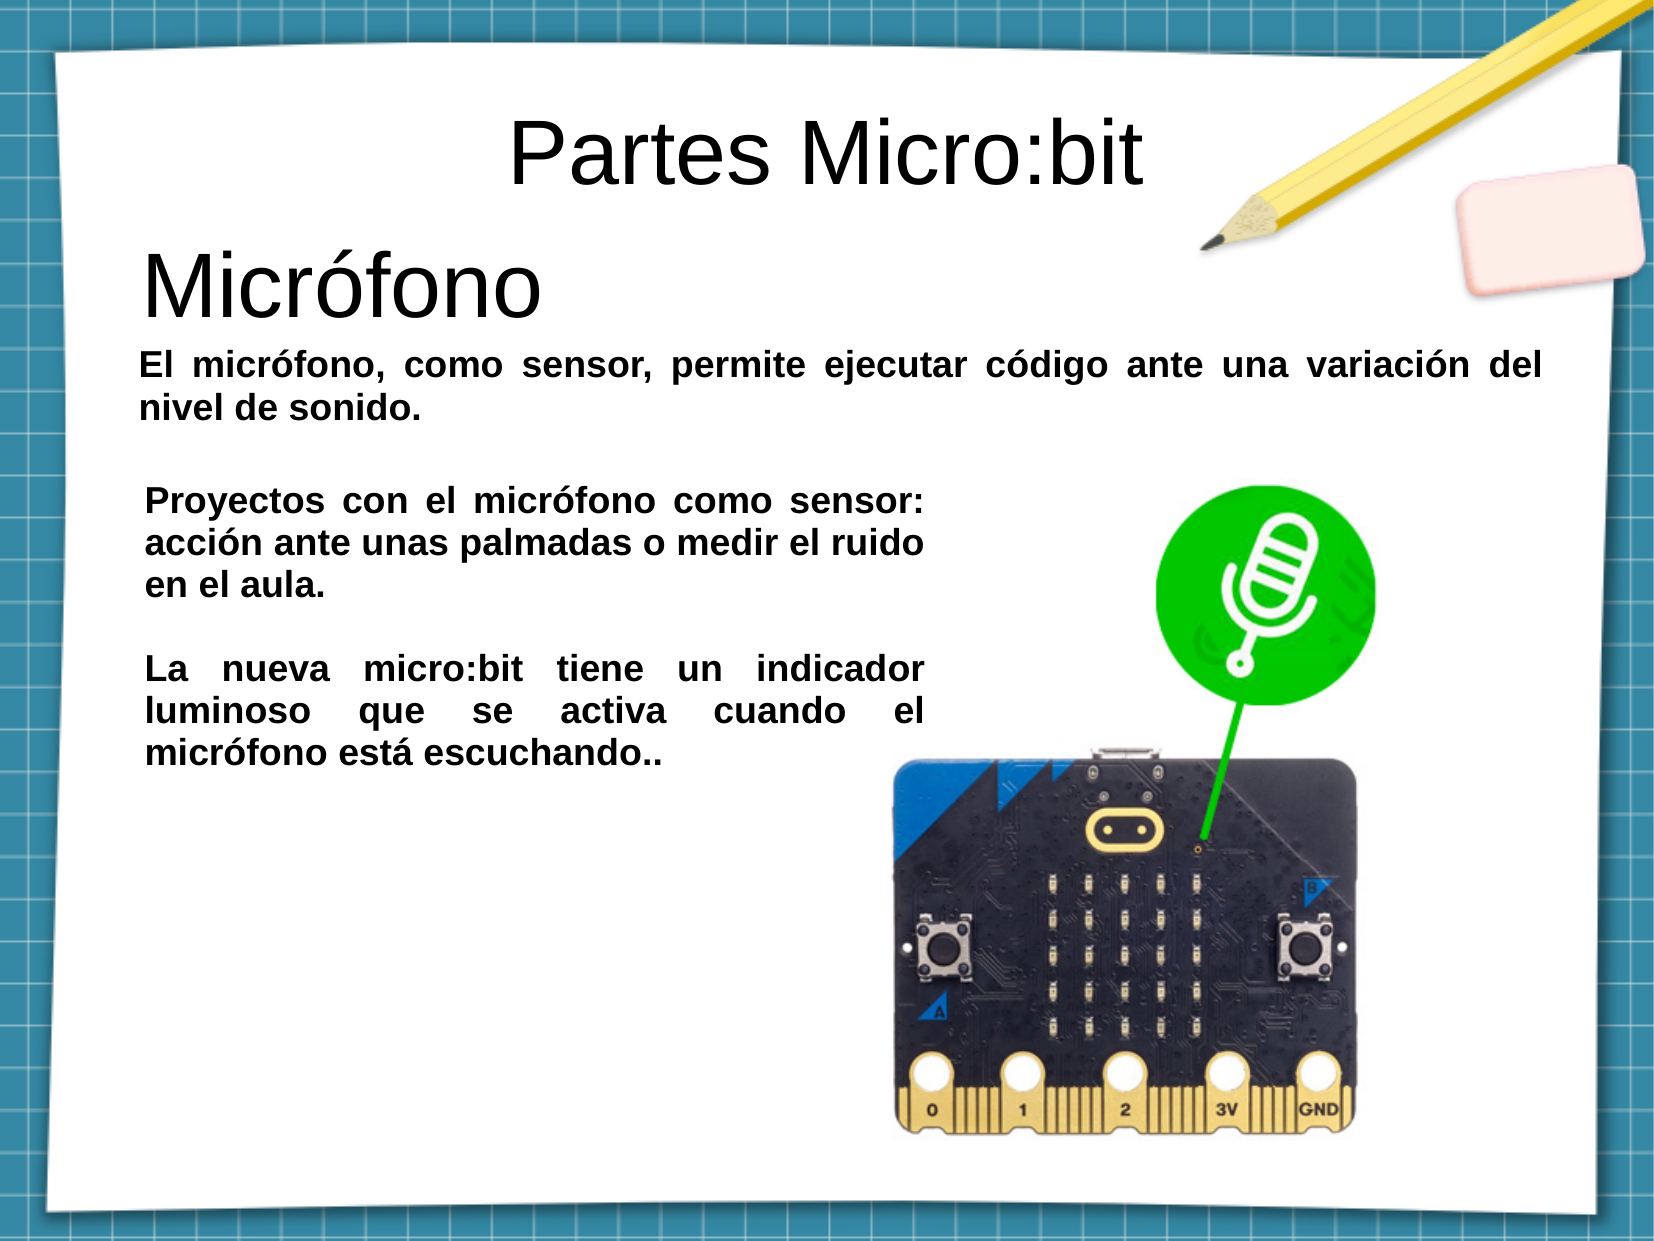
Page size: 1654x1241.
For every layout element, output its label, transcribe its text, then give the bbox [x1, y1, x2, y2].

title Micrófono [106, 216, 579, 355]
text_box El micrófono, como sensor, permite ejecutar código ante una variación del nivel de sonido. [123, 336, 1560, 520]
title Partes Micro:bit [82, 49, 1571, 257]
text_box Proyectos con el micrófono como sensor: acción ante unas palmadas o medir el ruido en el aula. La nueva micro:bit tiene un indicador luminoso que se activa cuando el micrófono está escuchando.. [129, 472, 941, 781]
picture [0, 0, 1654, 1241]
